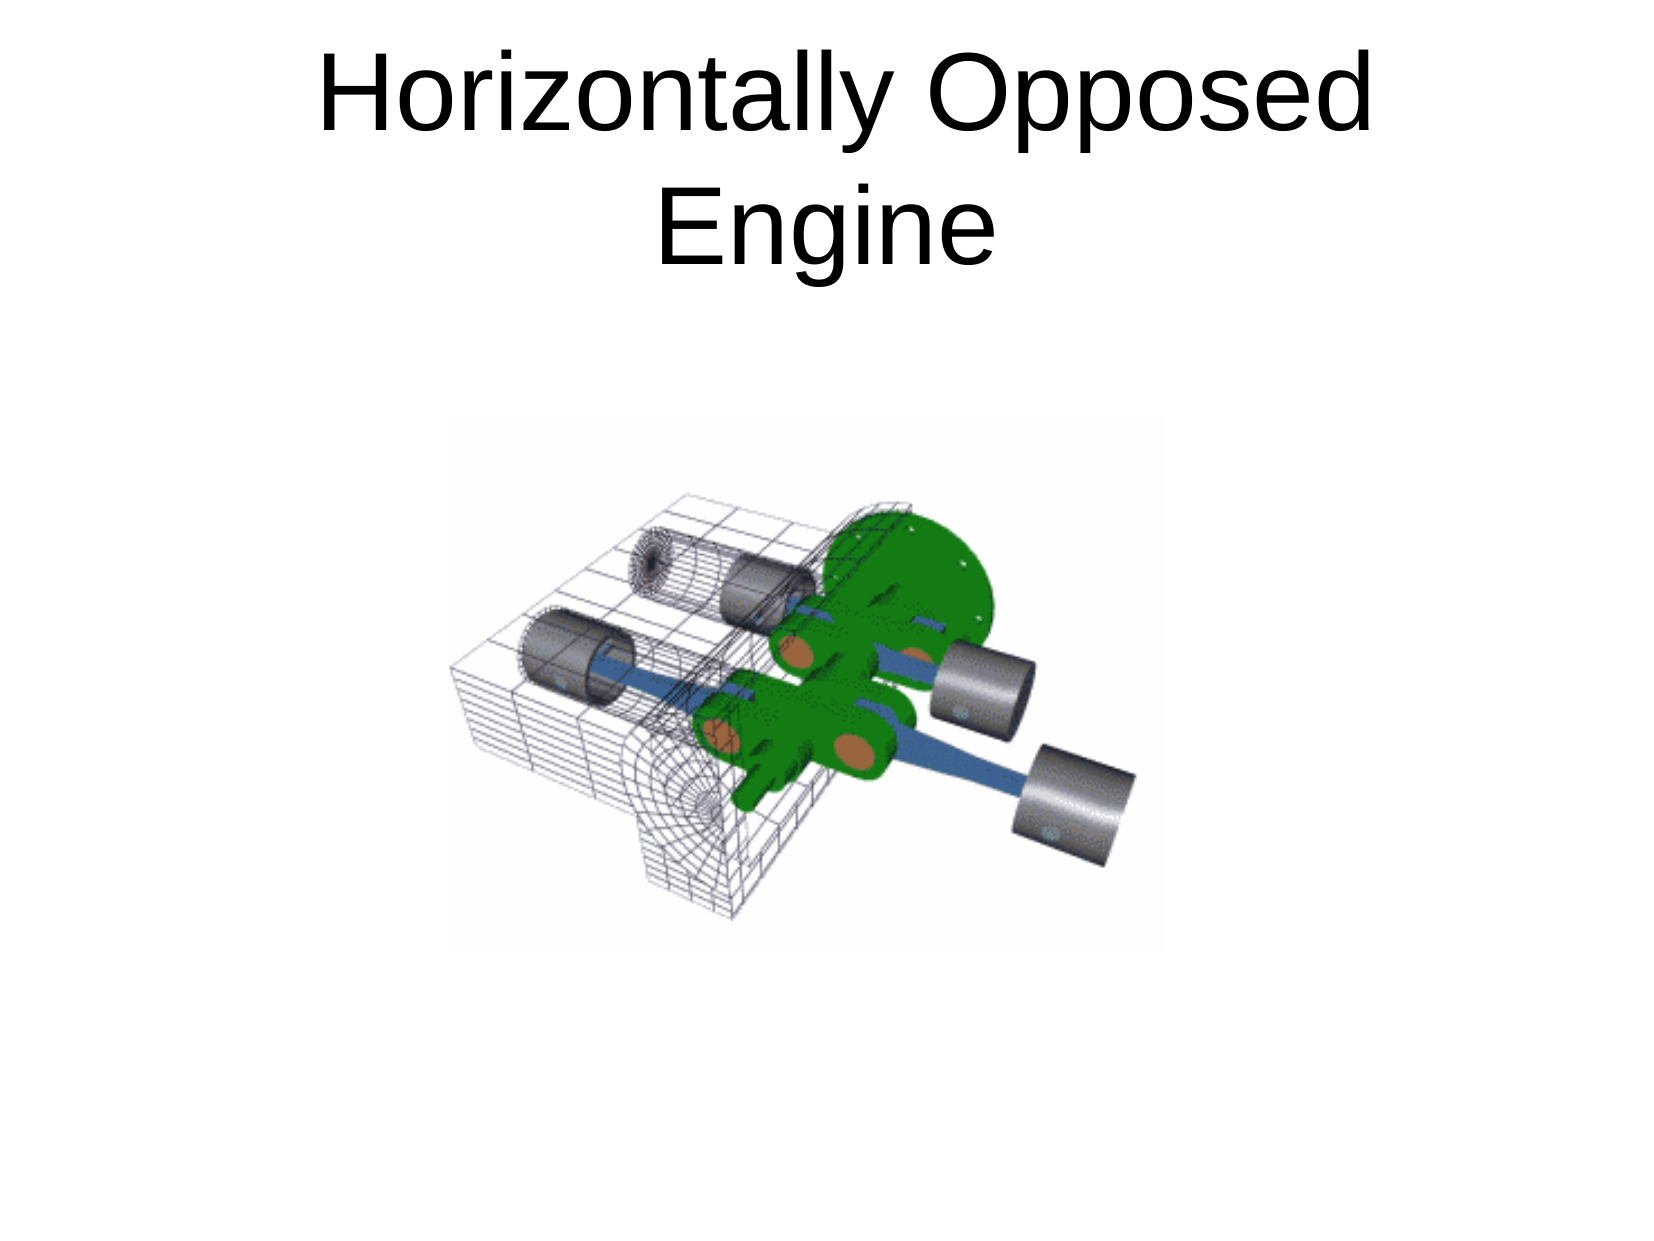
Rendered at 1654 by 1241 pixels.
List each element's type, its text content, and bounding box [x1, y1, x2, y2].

picture [449, 415, 1166, 953]
title Horizontally Opposed Engine [82, 0, 1571, 309]
